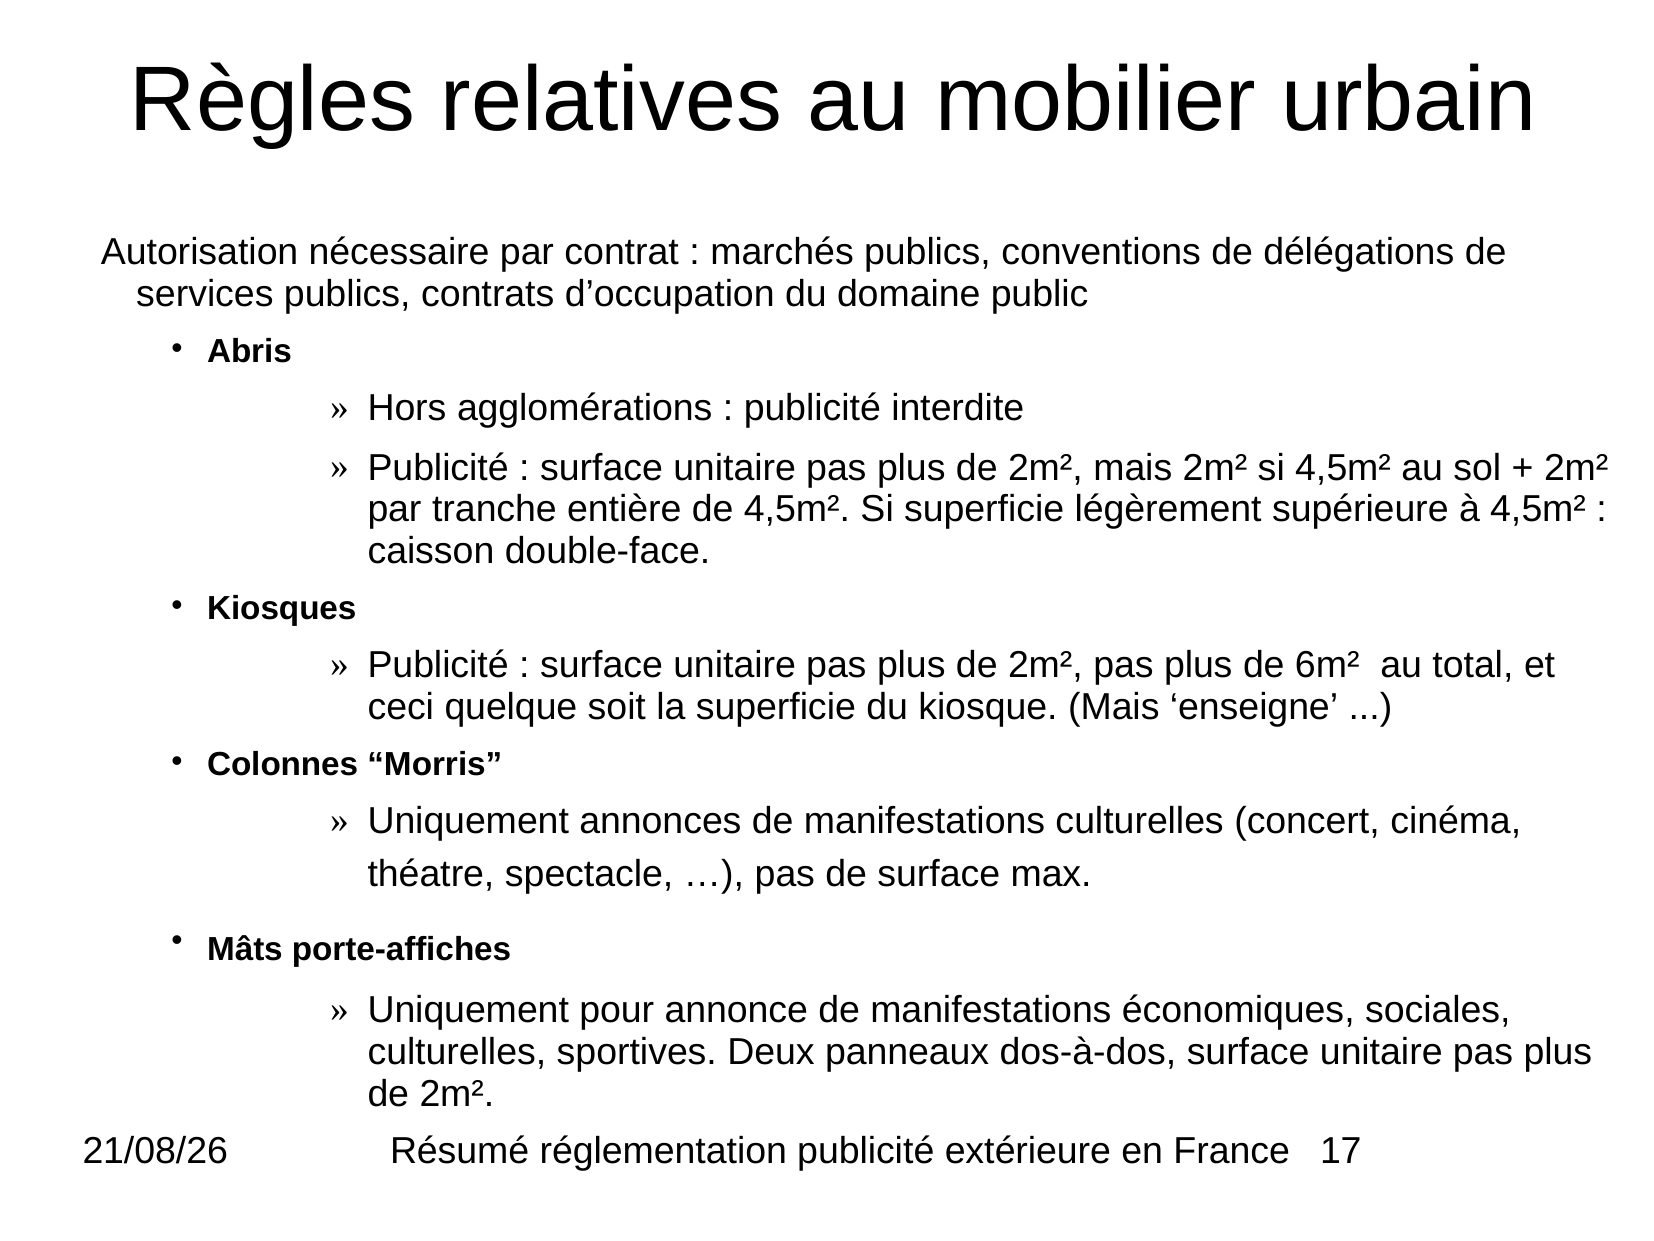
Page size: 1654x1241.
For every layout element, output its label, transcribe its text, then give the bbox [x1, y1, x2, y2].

text_box Autorisation nécessaire par contrat : marchés publics, conventions de délégations de services publics, contrats d’occupation du domaine public Abris Hors agglomérations : publicité interdite Publicité : surface unitaire pas plus de 2m², mais 2m² si 4,5m² au sol + 2m² par tranche entière de 4,5m². Si superficie légèrement supérieure à 4,5m² : caisson double-face. Kiosques Publicité : surface unitaire pas plus de 2m², pas plus de 6m² au total, et ceci quelque soit la superficie du kiosque. (Mais ‘enseigne’ ...) Colonnes “Morris” Uniquement annonces de manifestations culturelles (concert, cinéma, théatre, spectacle, …), pas de surface max. Mâts porte-affiches Uniquement pour annonce de manifestations économiques, sociales, culturelles, sportives. Deux panneaux dos-à-dos, surface unitaire pas plus de 2m². [29, 150, 1631, 991]
title Règles relatives au mobilier urbain [90, 45, 1579, 148]
